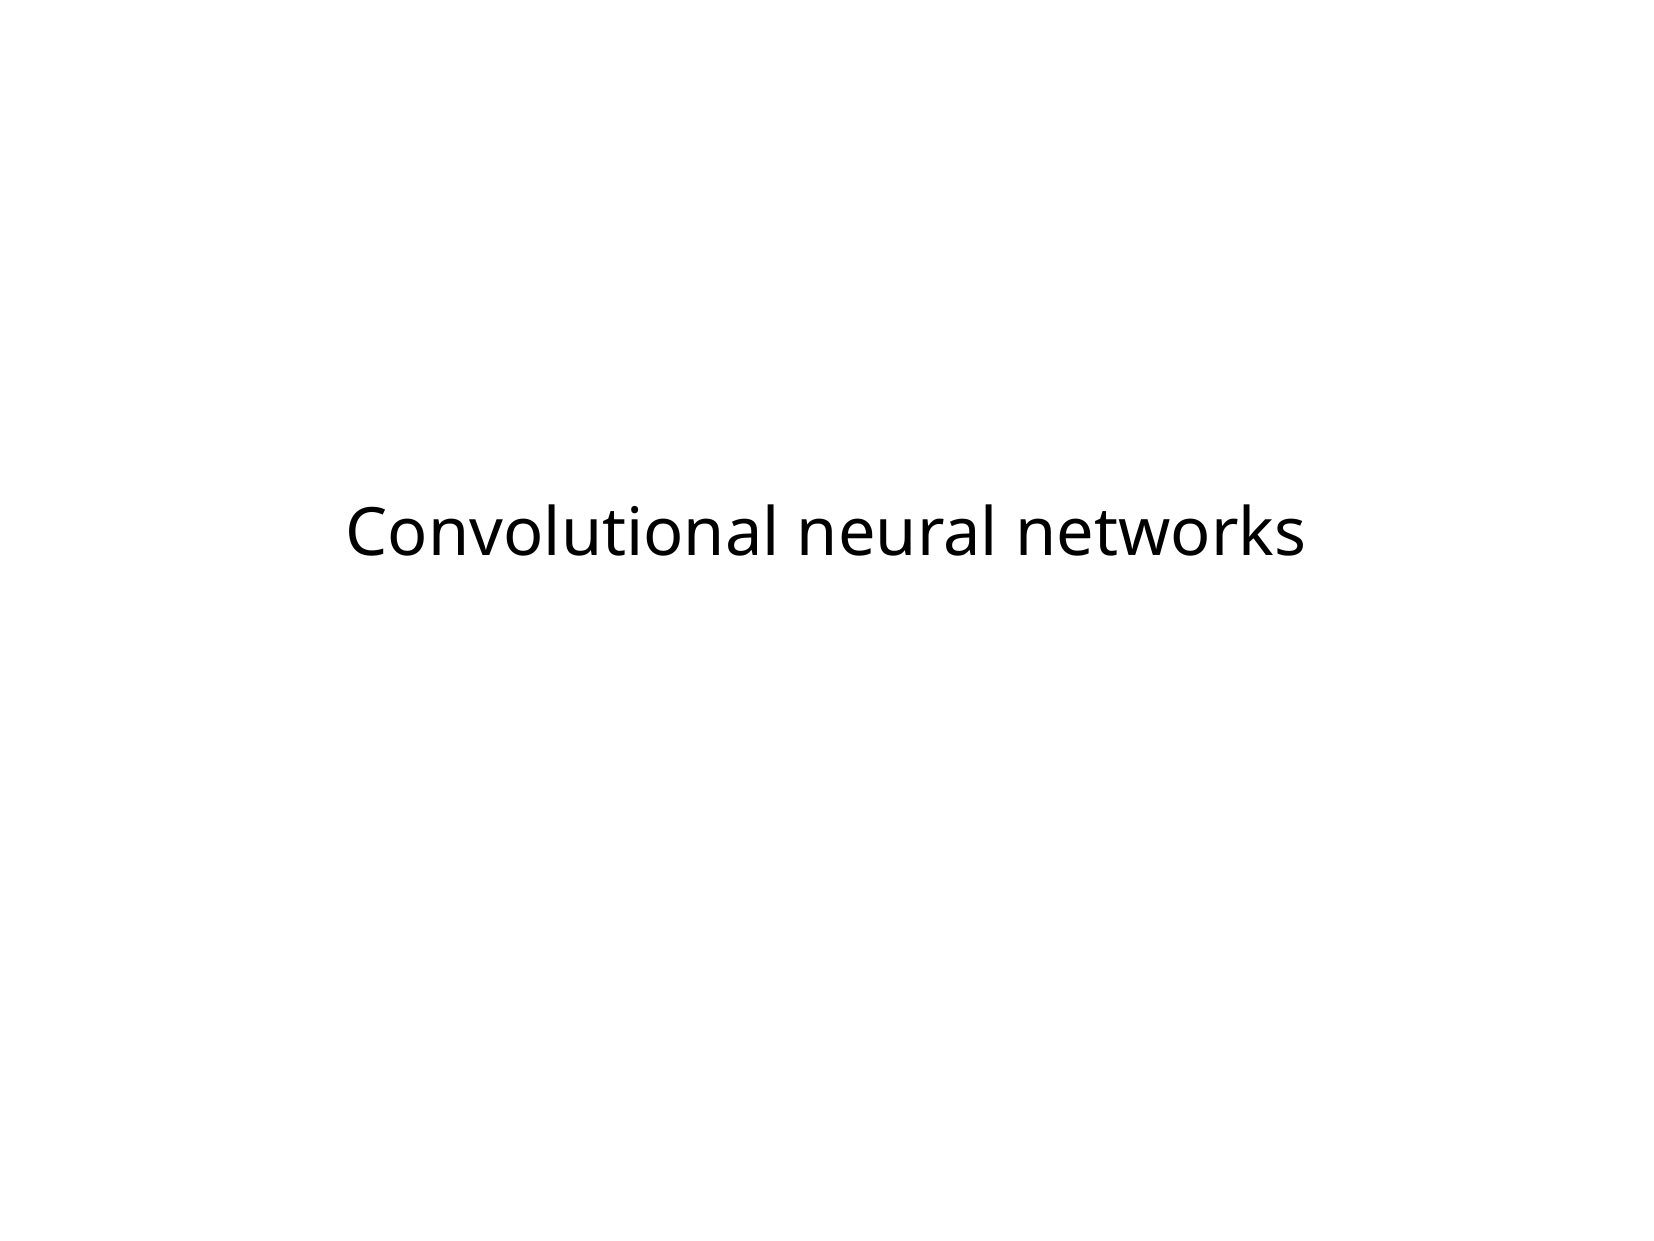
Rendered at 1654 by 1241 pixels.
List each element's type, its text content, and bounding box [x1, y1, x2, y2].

subtitle Convolutional neural networks [82, 49, 1571, 1010]
